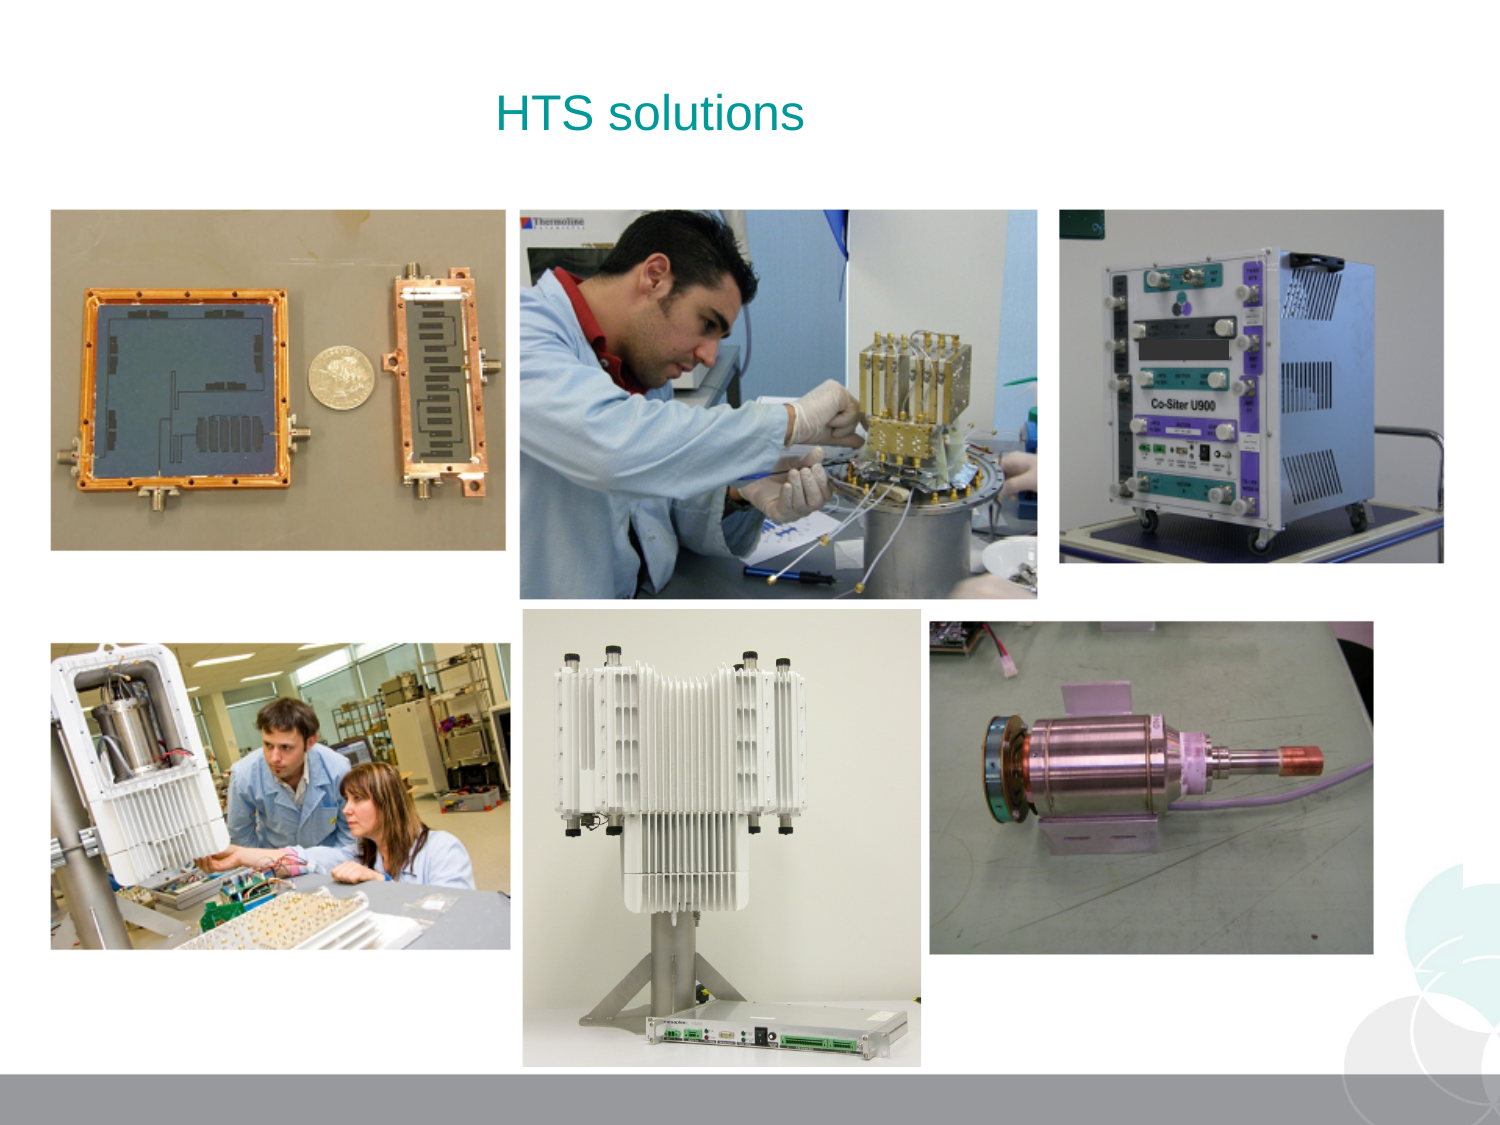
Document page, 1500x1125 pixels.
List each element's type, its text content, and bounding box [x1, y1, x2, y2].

text_box HTS solutions [363, 35, 938, 186]
picture [0, 199, 1500, 1125]
text_box [1138, 339, 1229, 361]
